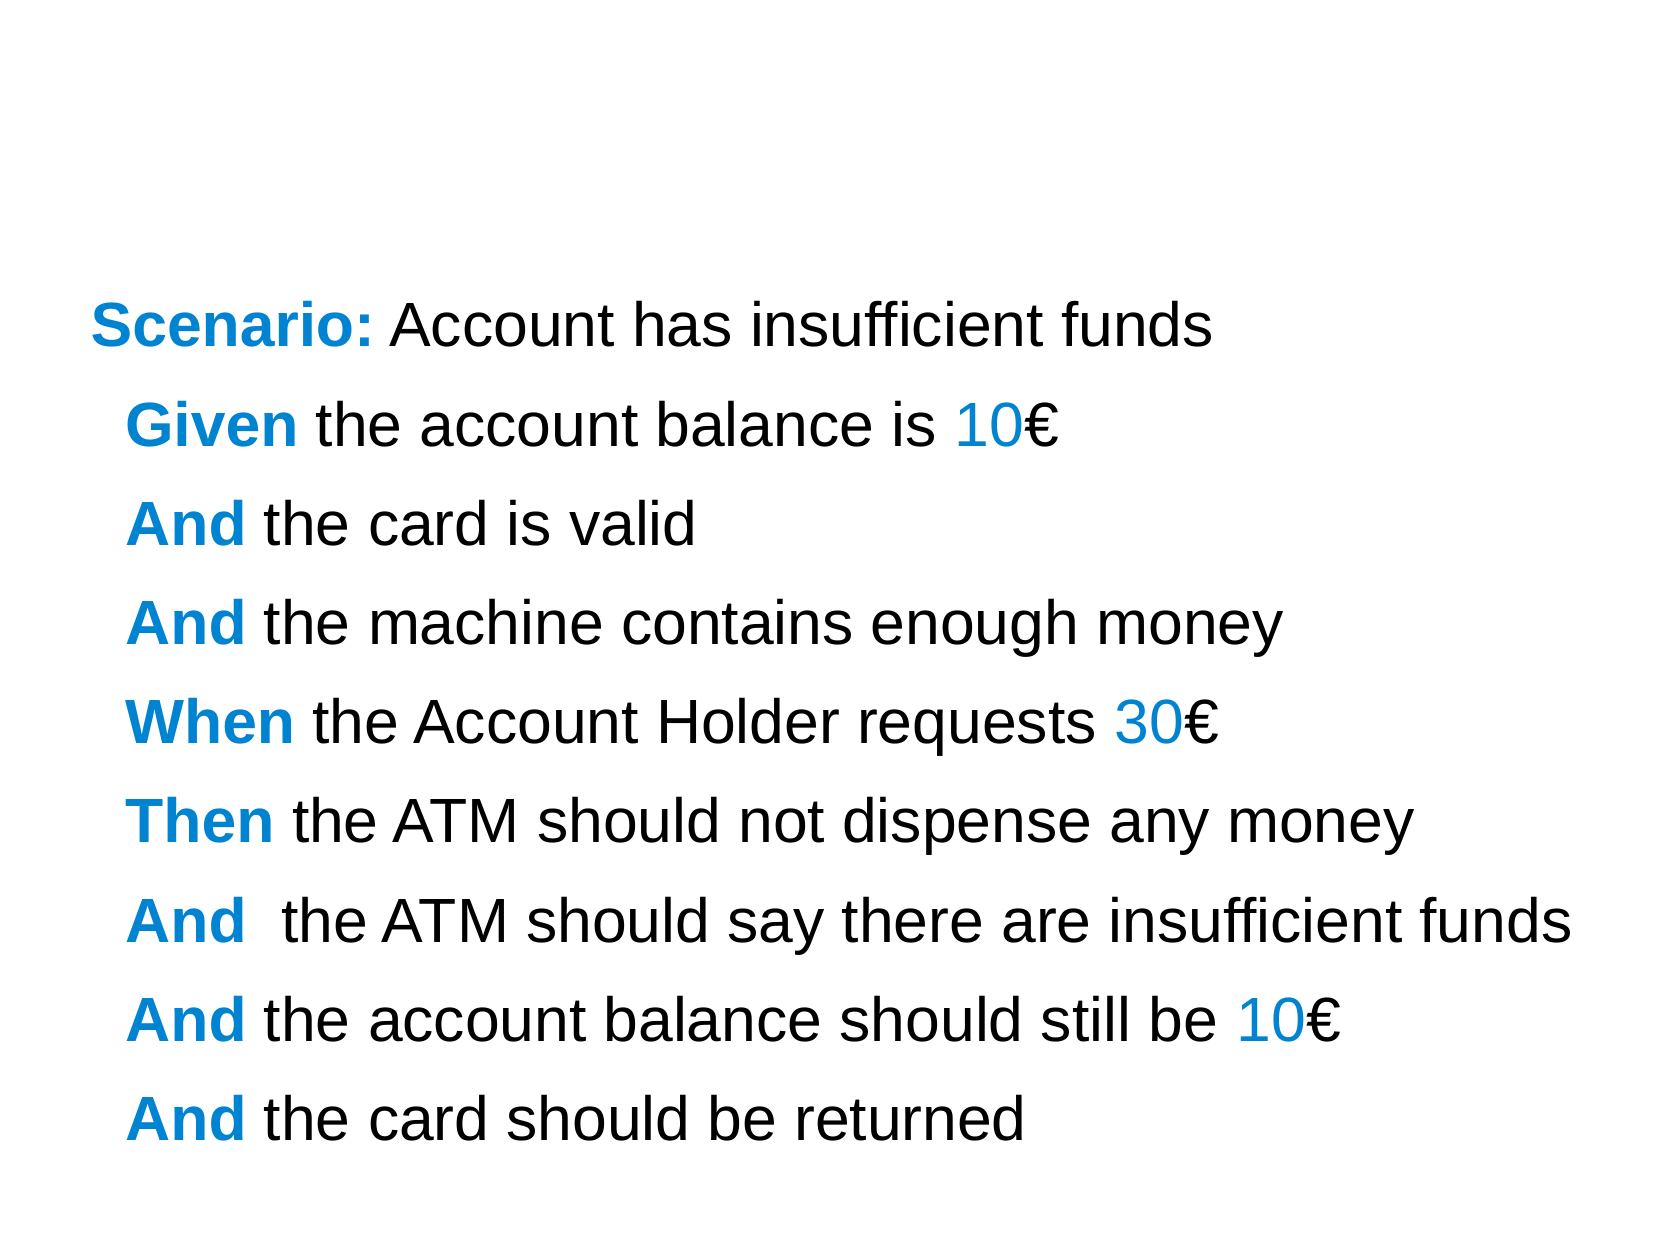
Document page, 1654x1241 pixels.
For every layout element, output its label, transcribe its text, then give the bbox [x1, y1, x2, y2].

list Scenario: Account has insufficient funds Given the account balance is 10€ And the card is valid And the machine contains enough money When the Account Holder requests 30€ Then the ATM should not dispense any money And the ATM should say there are insufficient funds And the account balance should still be 10€ And the card should be returned [56, 290, 1598, 1154]
